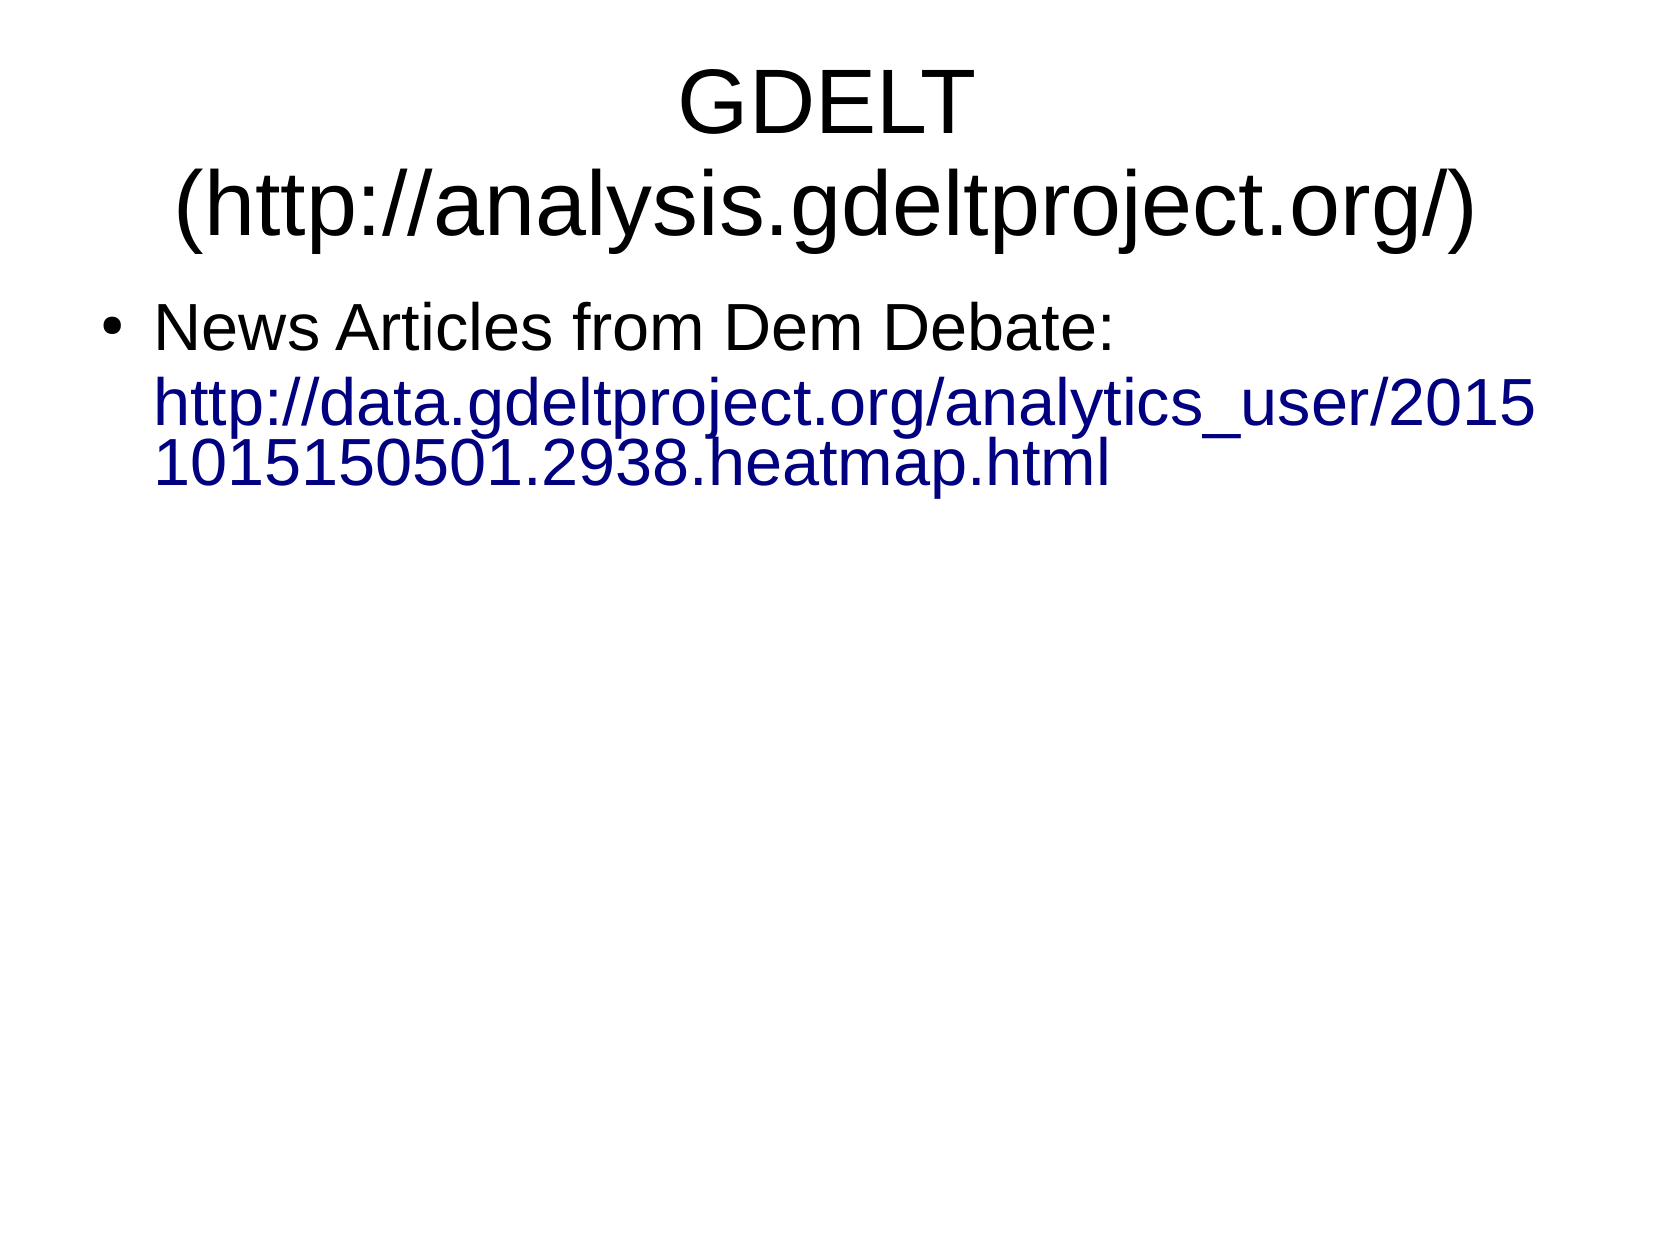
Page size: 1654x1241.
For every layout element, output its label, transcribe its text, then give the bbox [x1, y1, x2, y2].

list News Articles from Dem Debate: http://data.gdeltproject.org/analytics_user/20151015150501.2938.heatmap.html [82, 290, 1571, 1010]
title GDELT (http://analysis.gdeltproject.org/) [82, 49, 1571, 257]
